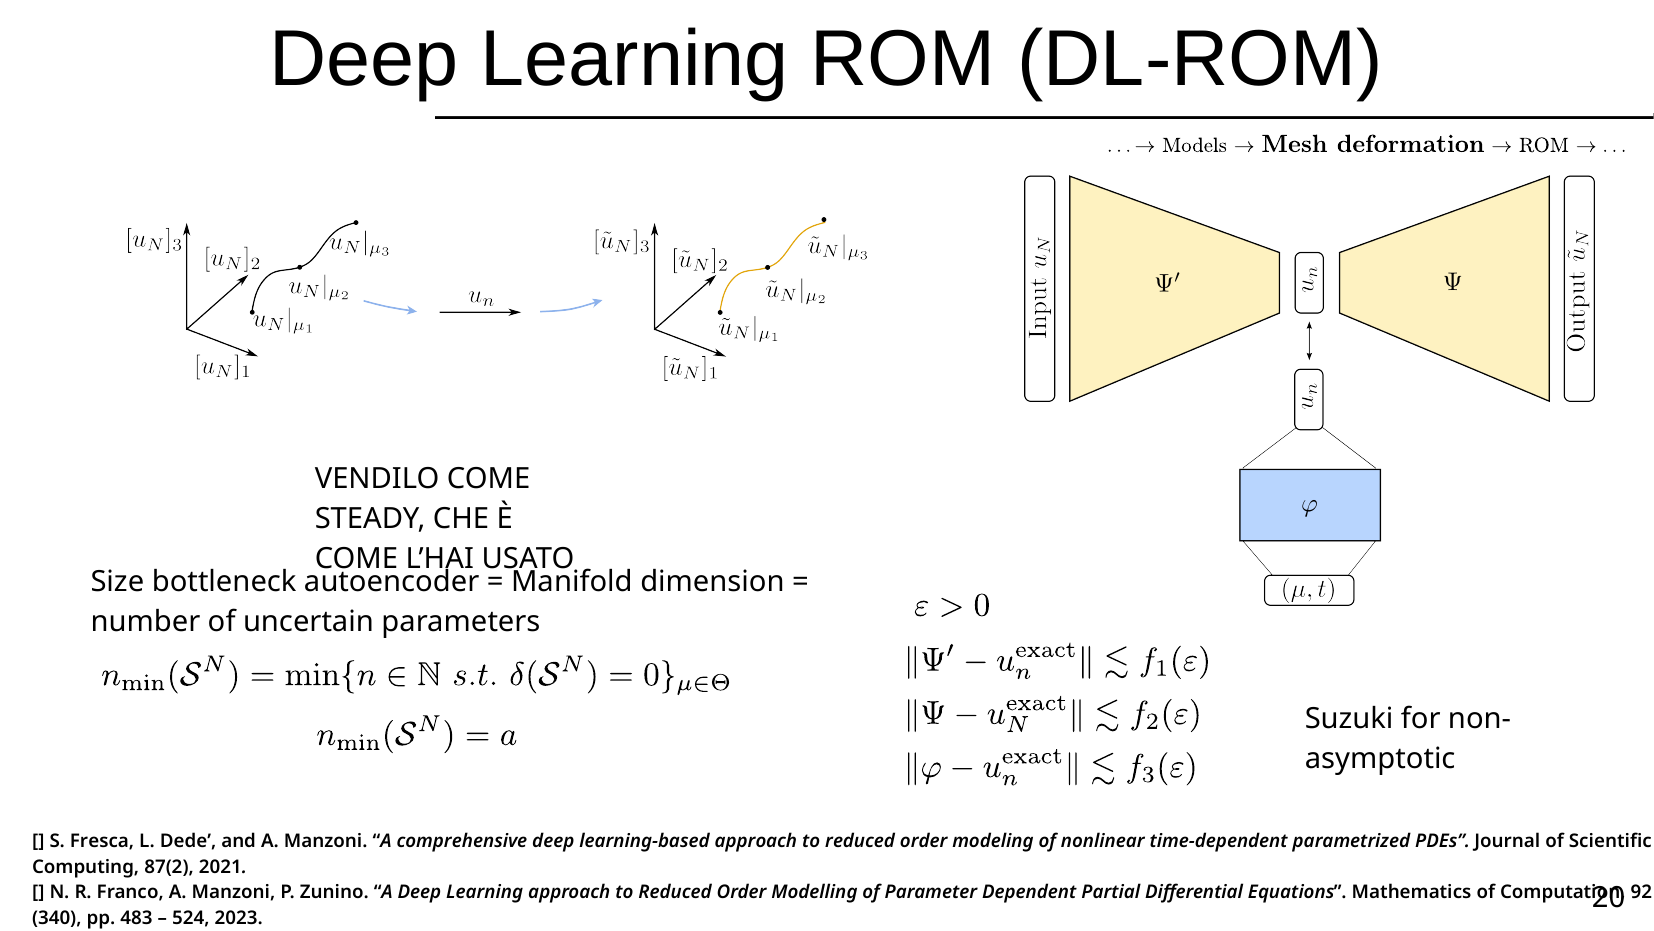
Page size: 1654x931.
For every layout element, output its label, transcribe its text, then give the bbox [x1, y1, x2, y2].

picture [906, 641, 1210, 787]
text_box Size bottleneck autoencoder = Manifold dimension = number of uncertain parameters [75, 553, 868, 683]
text_box VENDILO COME STEADY, CHE È COME L’HAI USATO [300, 450, 616, 618]
picture [128, 217, 867, 381]
text_box [] S. Fresca, L. Dede’, and A. Manzoni. “A comprehensive deep learning-based approach to reduced order modeling of nonlinear time-dependent parametrized PDEs”. Journal of Scientific Computing, 87(2), 2021. [] N. R. Franco, A. Manzoni, P. Zunino. “A Deep Learning approach to Reduced Order Modelling of Parameter Dependent Partial Differential Equations”. Mathematics of Computation, 92 (340), pp. 483 – 524, 2023. [] T. Suzuki. Adaptivity of deep relu network for learning in besov and mixed smooth besov spaces: optimal rate and curse of dimensionality, 2018. arXiv:1810.08033. [32, 827, 1654, 923]
title Deep Learning ROM (DL-ROM) [0, 0, 1654, 117]
picture [913, 592, 991, 619]
picture [102, 683, 730, 754]
picture [1107, 133, 1626, 154]
picture [1024, 175, 1595, 606]
text_box Suzuki for non-asymptotic [1290, 690, 1591, 796]
